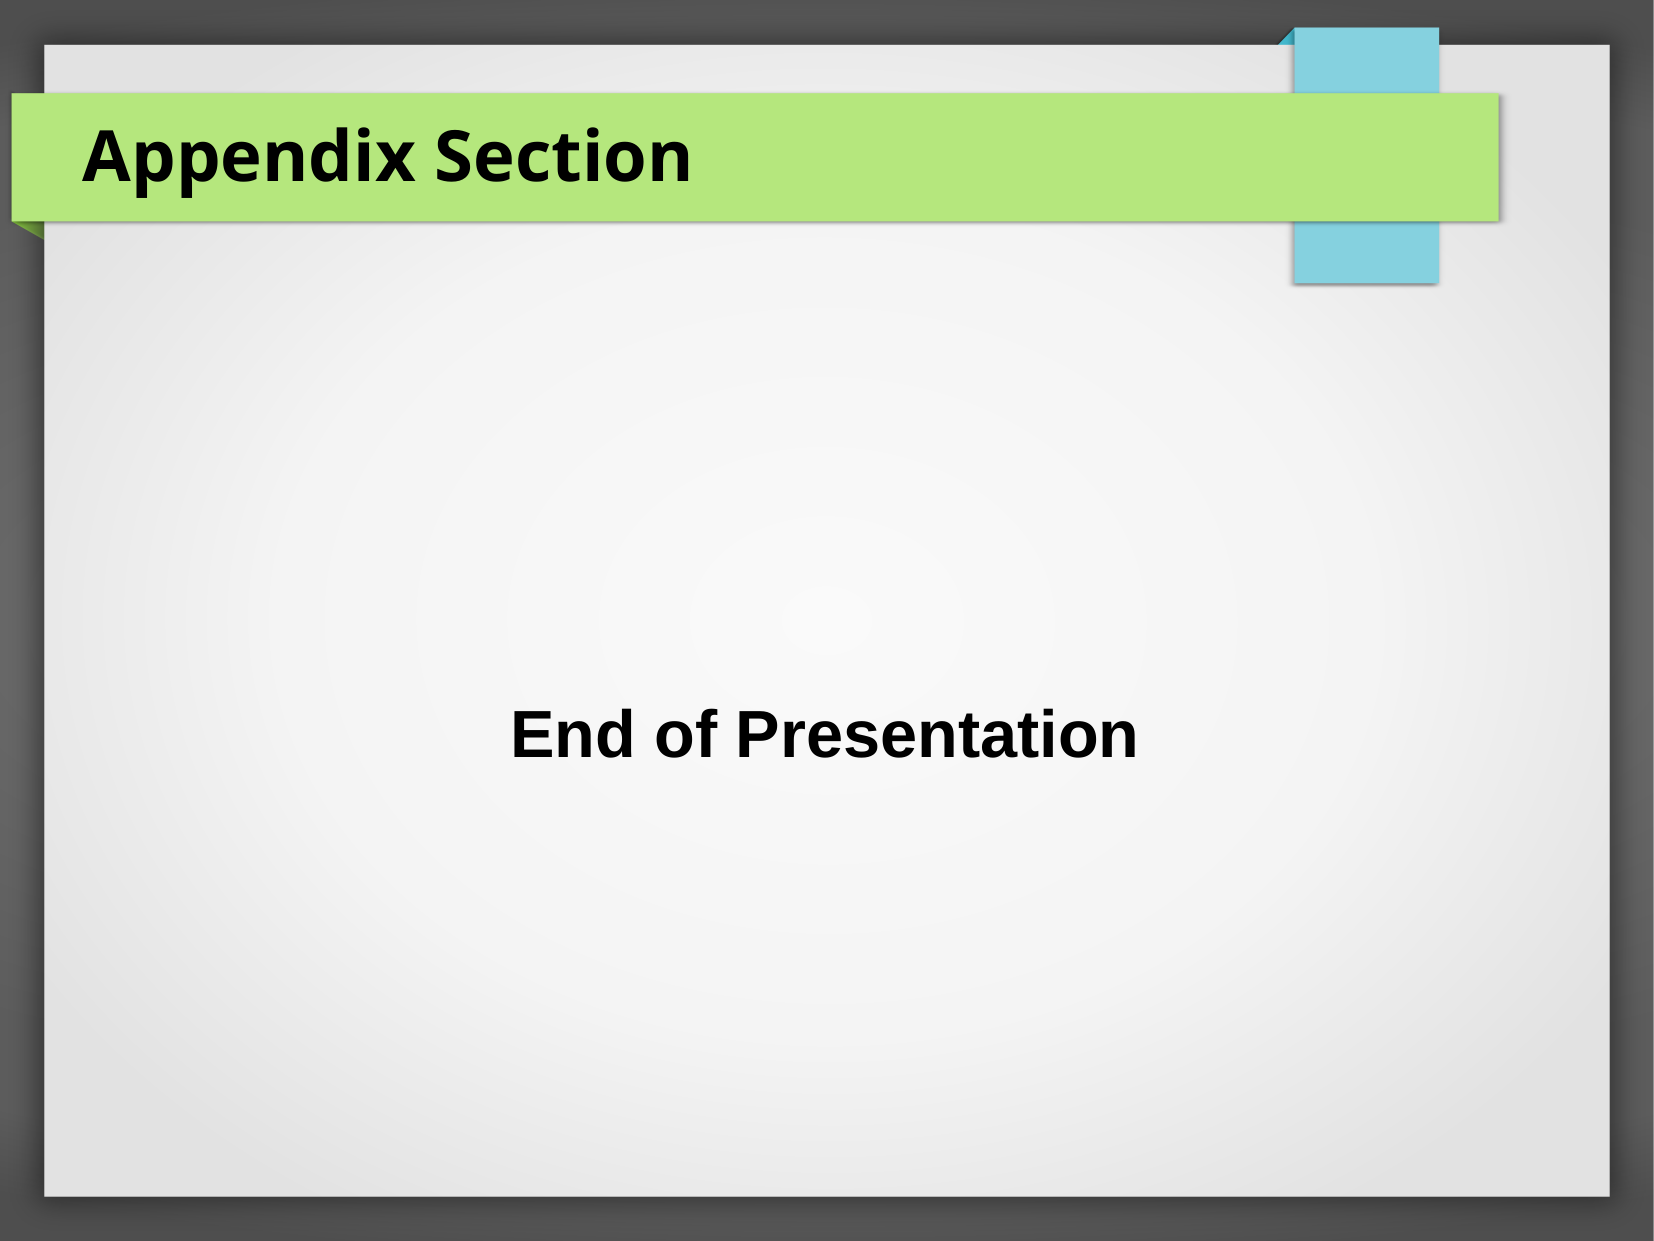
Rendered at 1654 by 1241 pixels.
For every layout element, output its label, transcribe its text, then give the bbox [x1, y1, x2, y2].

subtitle End of Presentation [60, 289, 1591, 1180]
picture [0, 0, 1654, 1241]
title Appendix Section [82, 94, 1264, 213]
